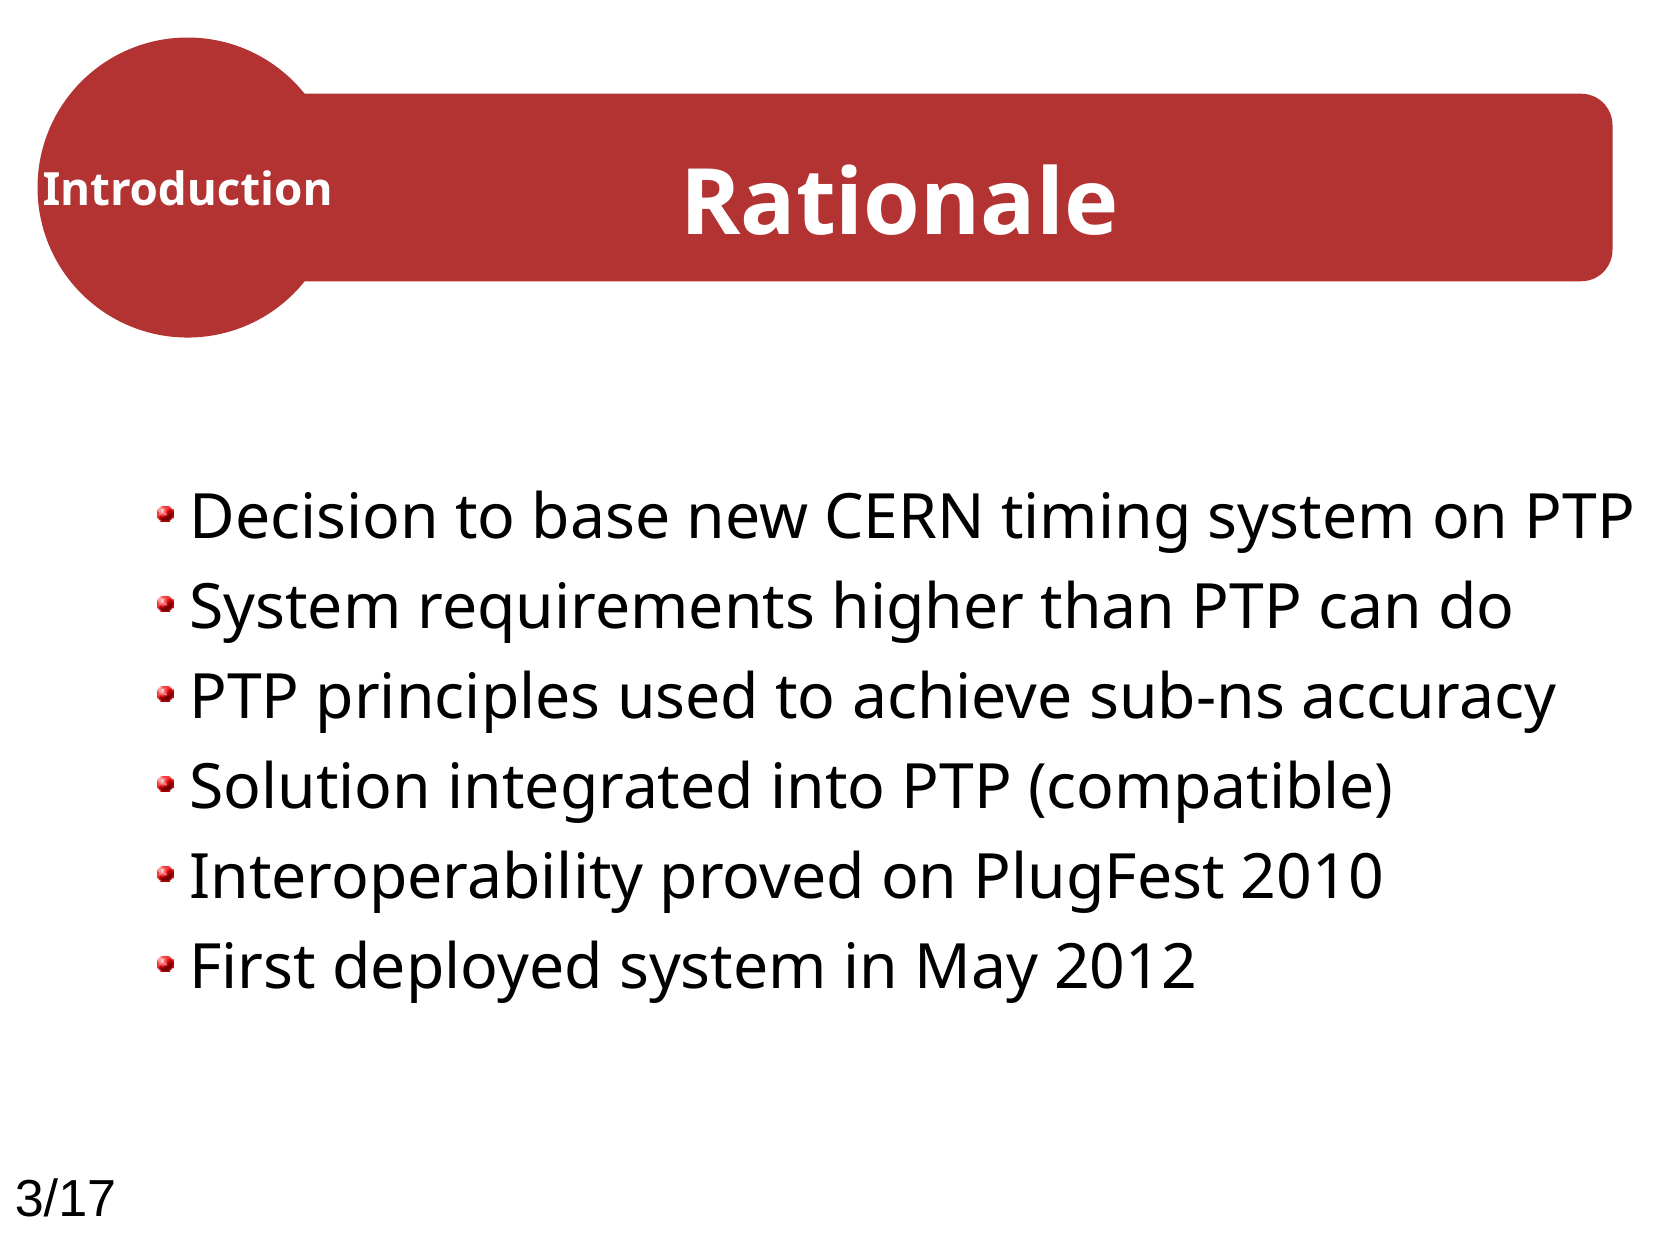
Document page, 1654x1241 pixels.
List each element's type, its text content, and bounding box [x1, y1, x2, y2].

text_box Introduction [37, 37, 338, 331]
text_box 3/17 [0, 1162, 157, 1241]
text_box [305, 93, 1613, 282]
text_box Rationale [665, 128, 1116, 247]
text_box Decision to base new CERN timing system on PTP System requirements higher than PTP can do PTP principles used to achieve sub-ns accuracy Solution integrated into PTP (compatible) Interoperability proved on PlugFest 2010 First deployed system in May 2012 [142, 294, 1600, 1006]
